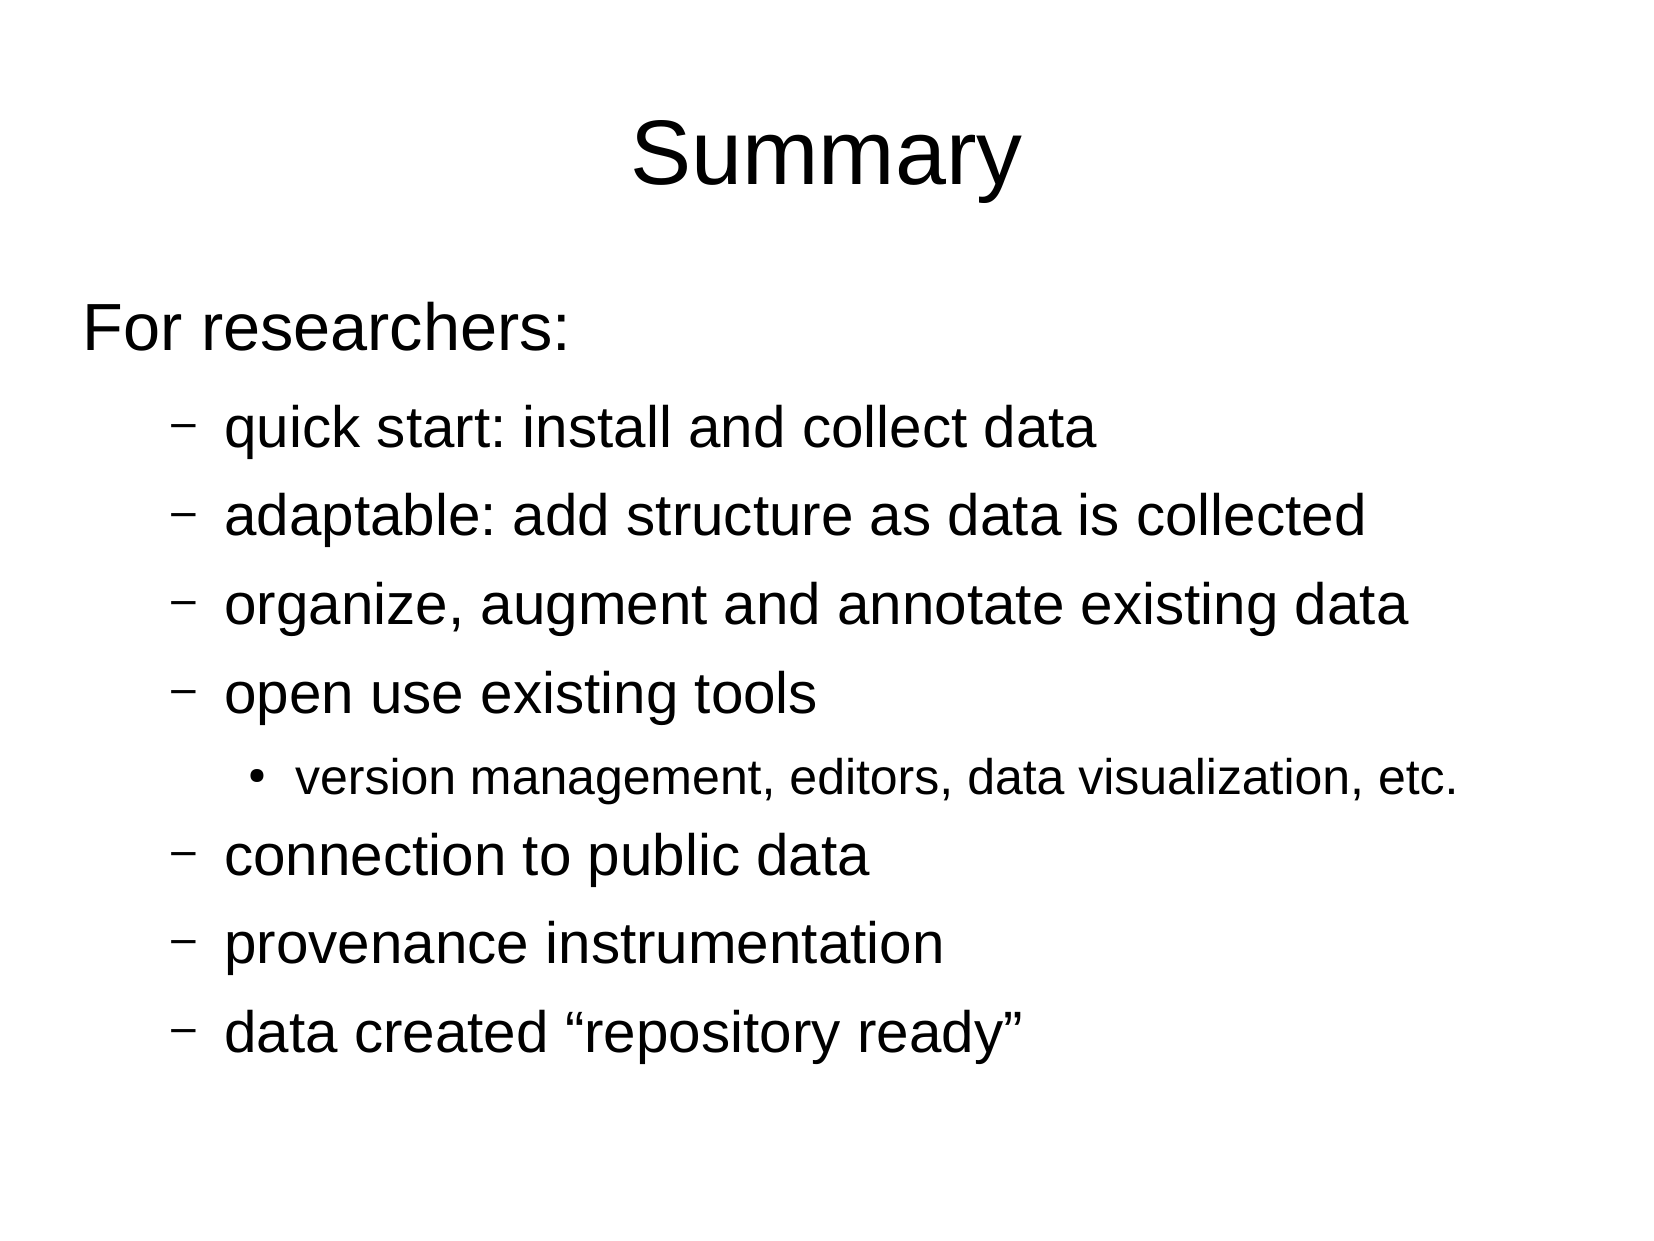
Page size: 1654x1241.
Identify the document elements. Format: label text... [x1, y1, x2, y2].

list For researchers: quick start: install and collect data adaptable: add structure as data is collected organize, augment and annotate existing data open use existing tools version management, editors, data visualization, etc. connection to public data provenance instrumentation data created “repository ready” [82, 290, 1571, 1065]
title Summary [82, 49, 1571, 257]
